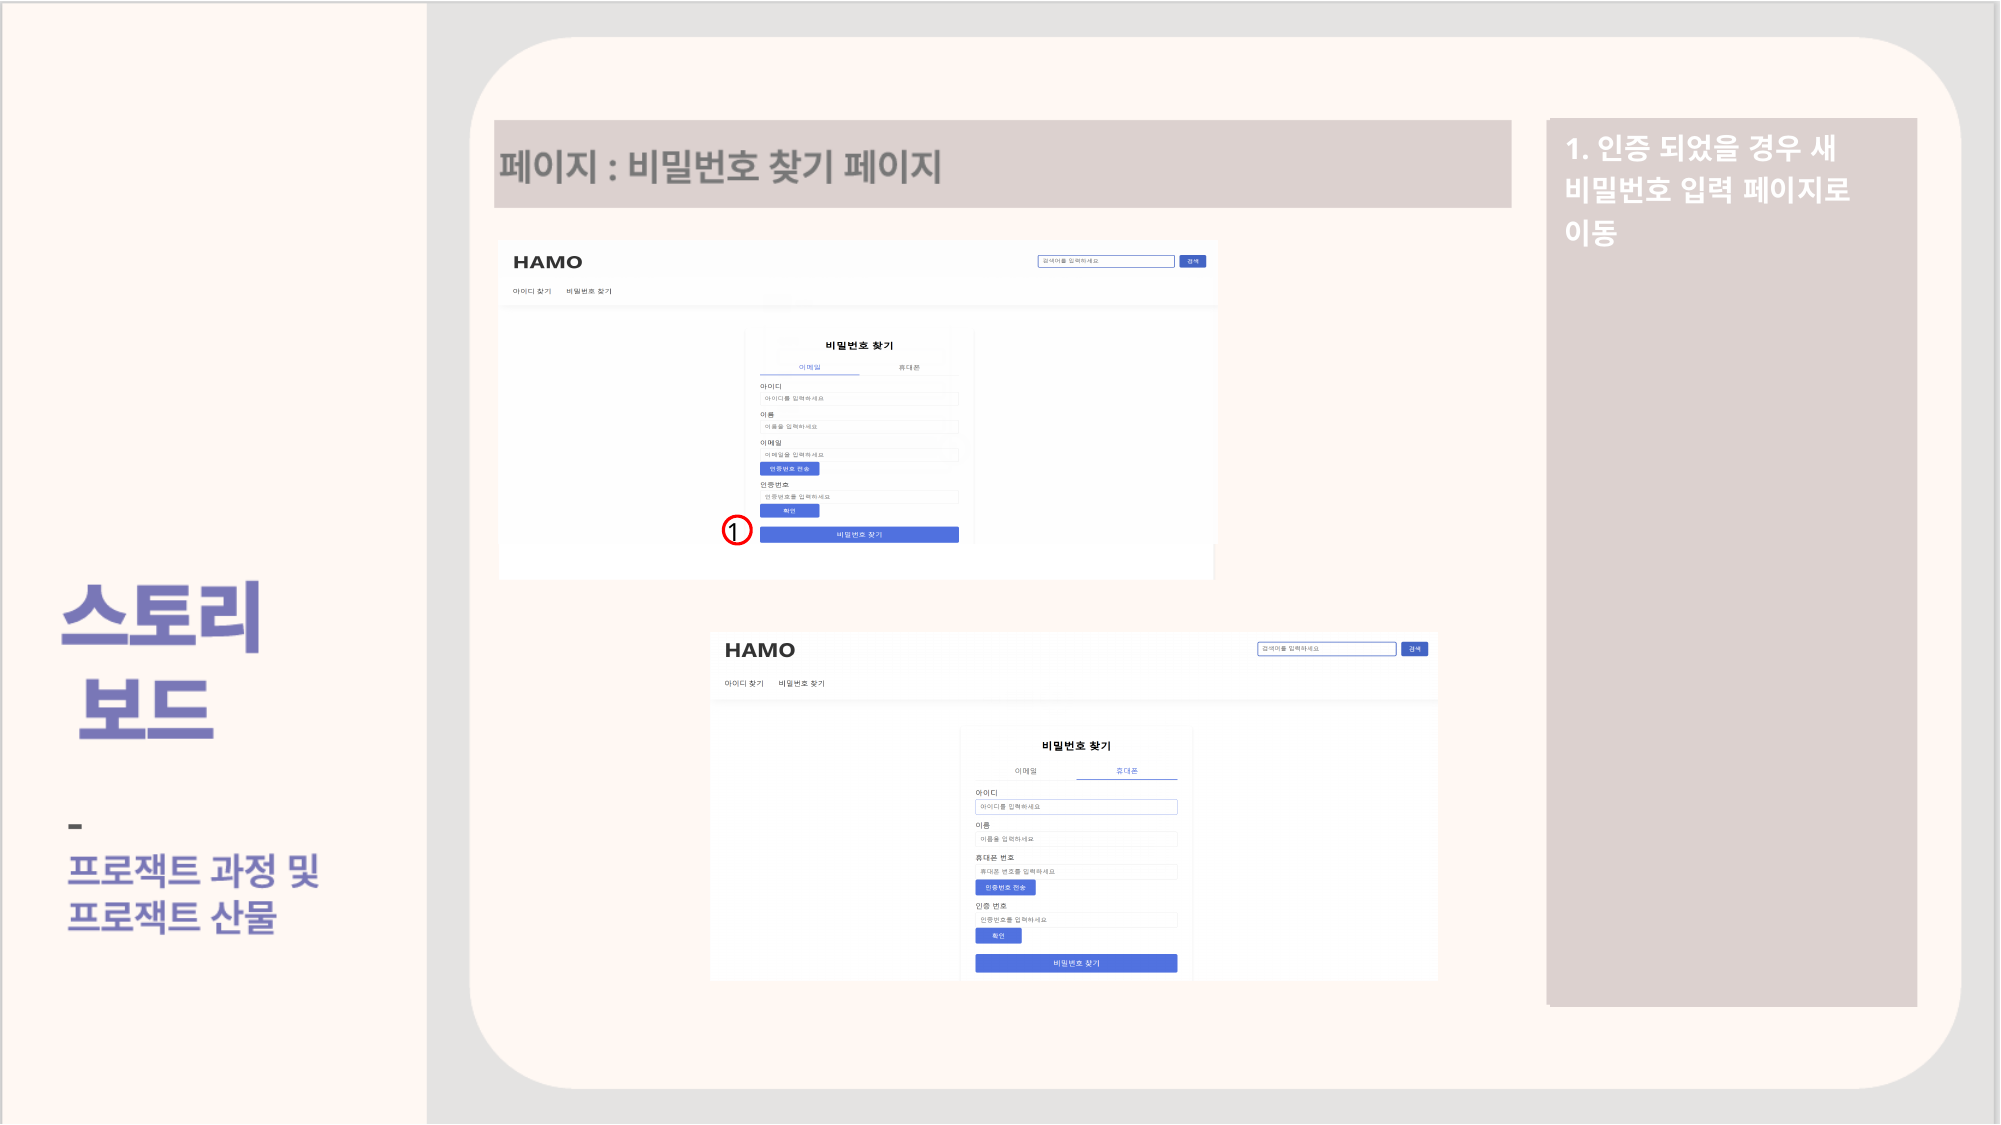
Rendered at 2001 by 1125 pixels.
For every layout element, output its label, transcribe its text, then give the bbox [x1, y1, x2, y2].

text_box 1. 인증 되었을 경우 새 비밀번호 입력 페이지로 이동 [1550, 118, 1918, 1007]
text_box 1 [720, 507, 742, 557]
picture [0, 1, 2000, 1124]
